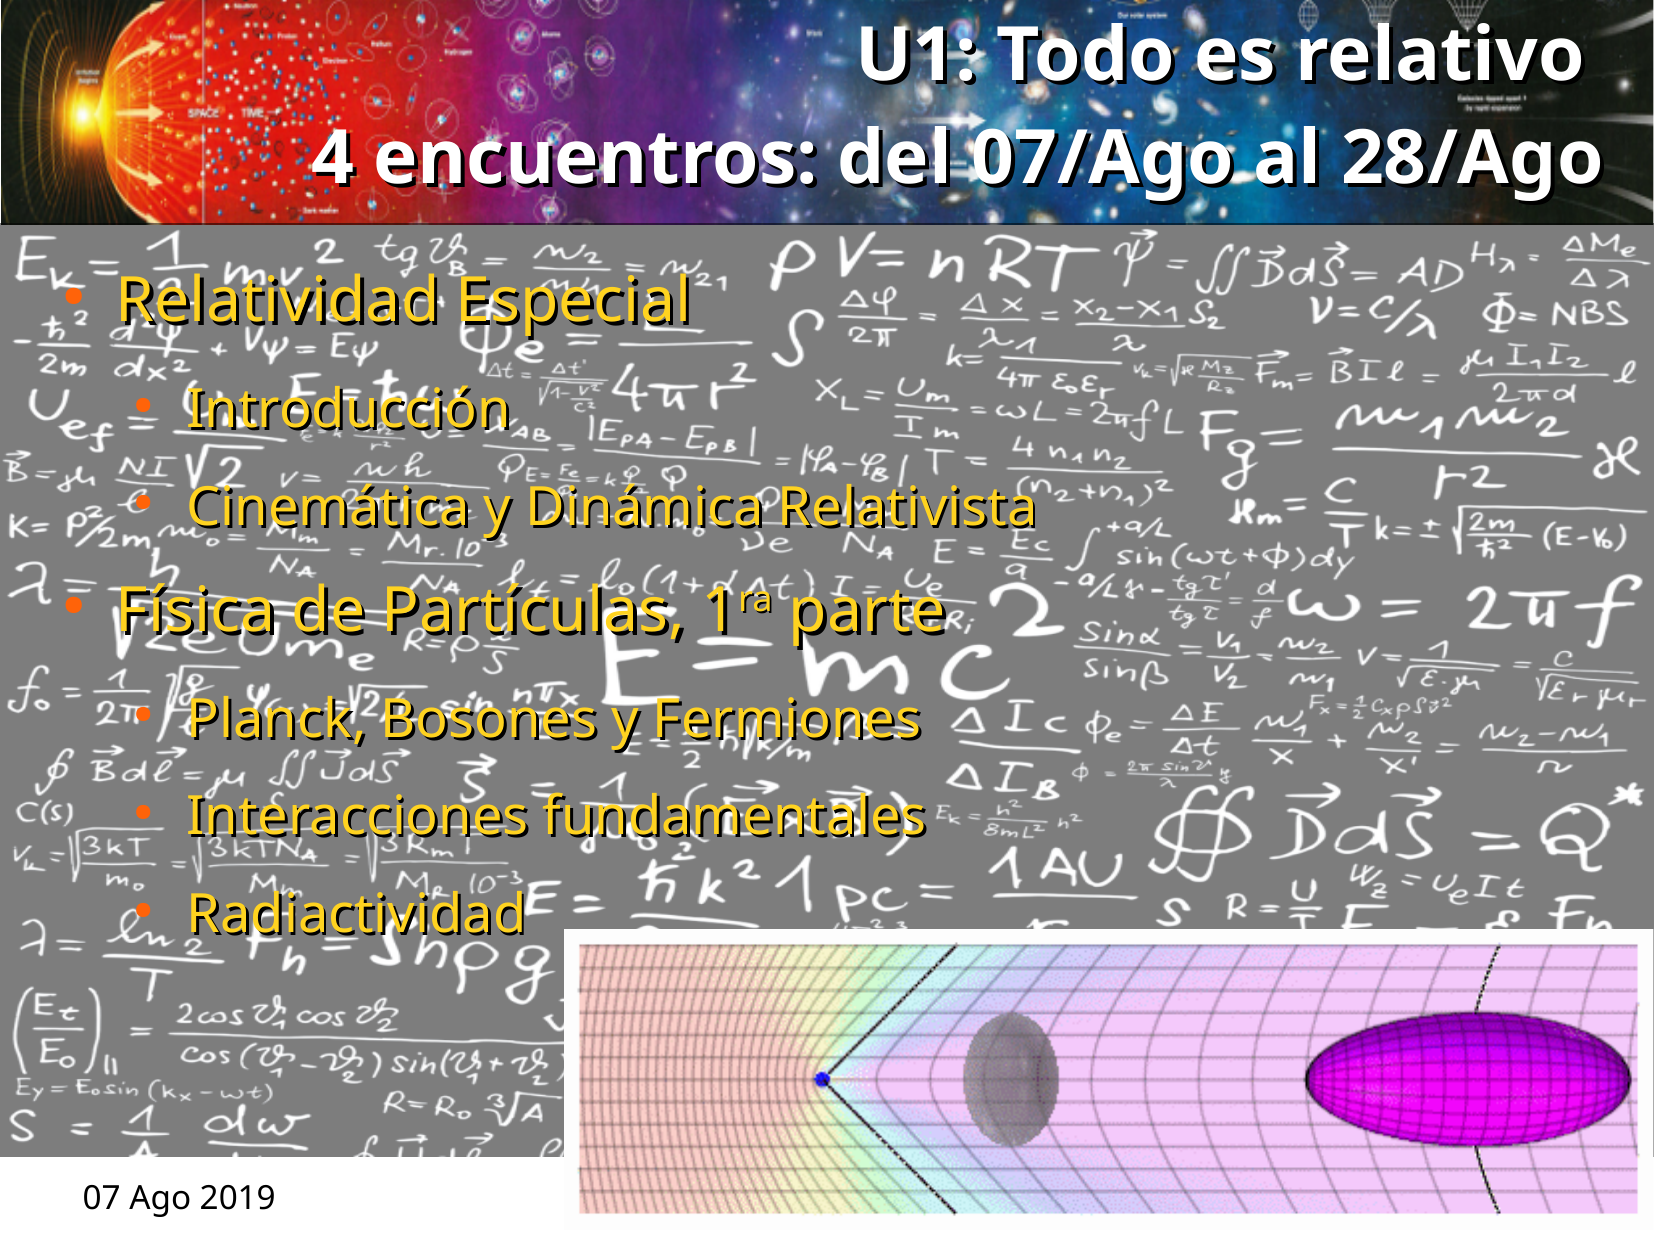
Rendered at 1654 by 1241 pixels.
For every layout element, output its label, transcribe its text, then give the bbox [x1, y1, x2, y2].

picture [0, 0, 1654, 1231]
title U1: Todo es relativo 4 encuentros: del 07/Ago al 28/Ago [45, 11, 1606, 195]
list Relatividad Especial Introducción Cinemática y Dinámica Relativista Física de Partículas, 1ra parte Planck, Bosones y Fermiones Interacciones fundamentales Radiactividad [45, 255, 1606, 1156]
